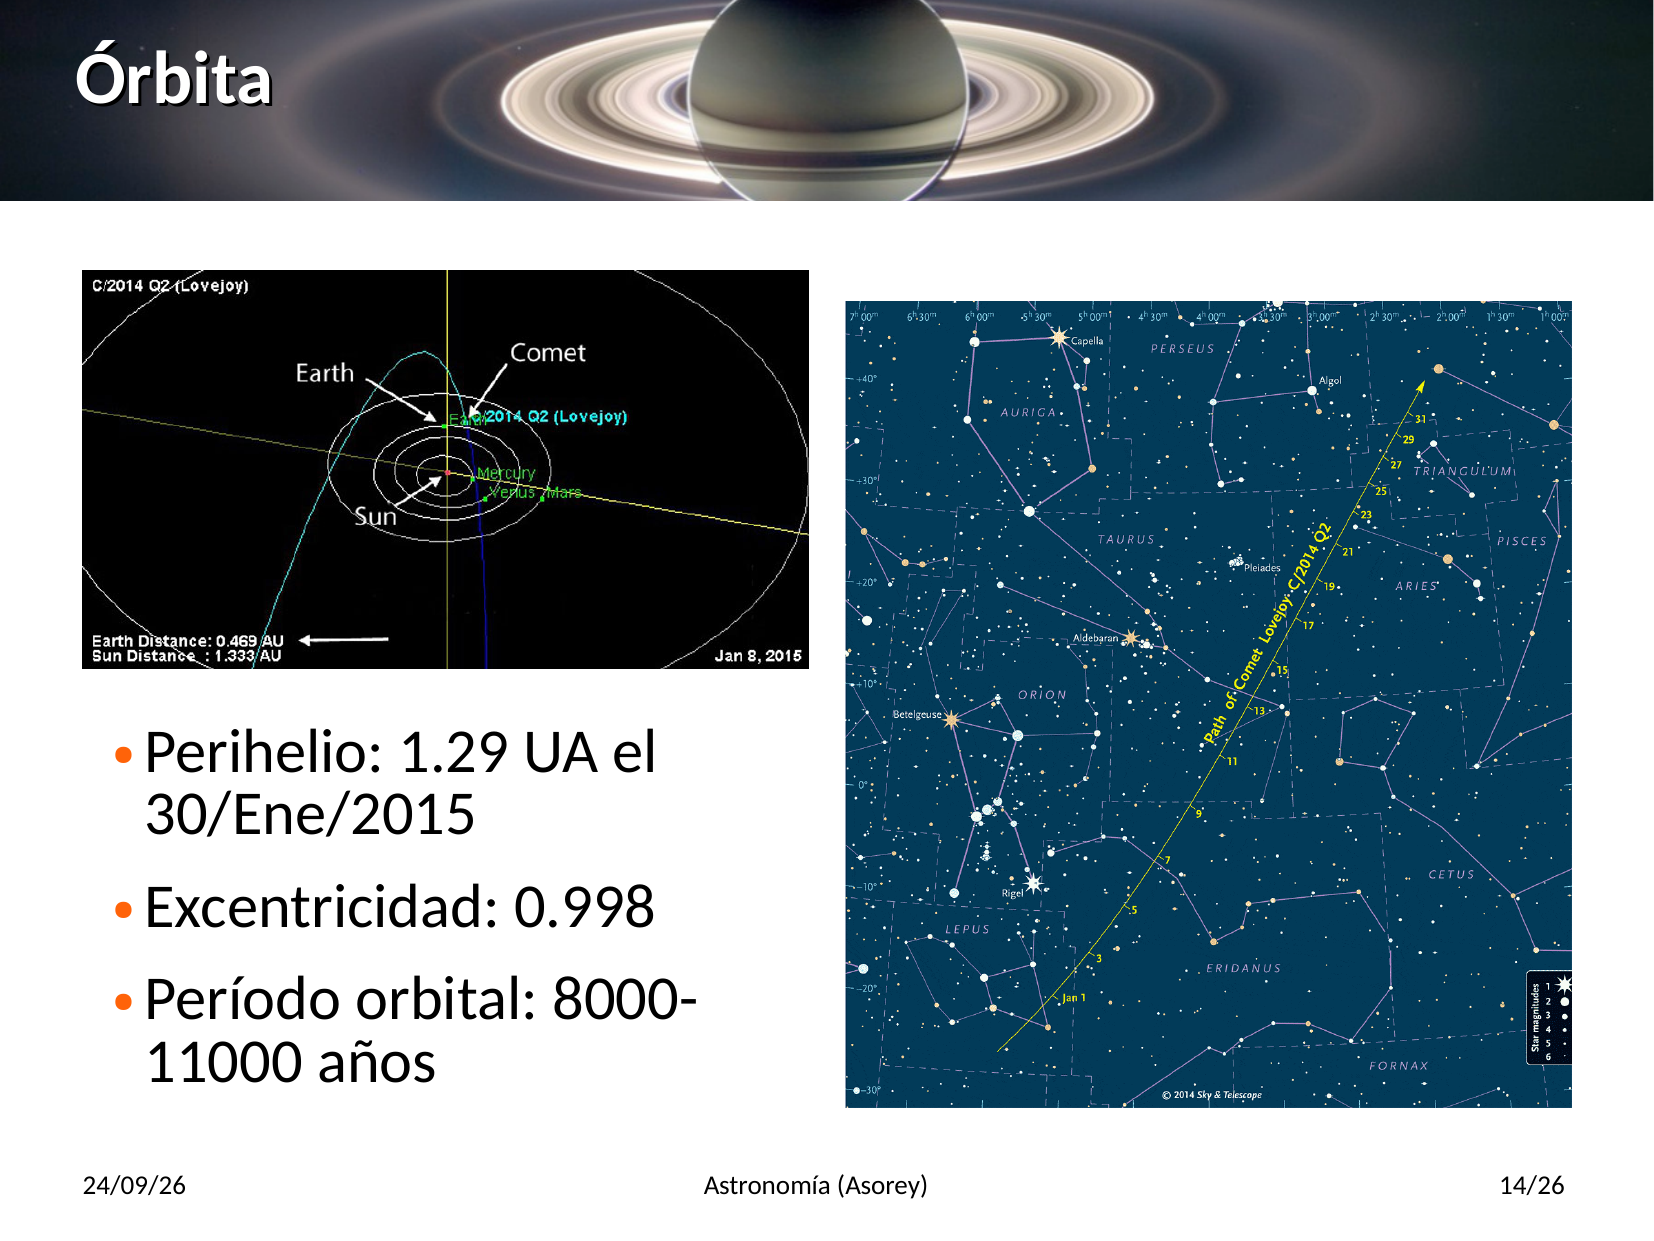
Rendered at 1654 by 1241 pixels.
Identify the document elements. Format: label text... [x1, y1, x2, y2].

picture [1219, 481, 1227, 488]
picture [1362, 511, 1371, 523]
picture [1465, 489, 1475, 498]
picture [944, 941, 954, 947]
picture [949, 1019, 959, 1024]
picture [1245, 564, 1259, 572]
picture [869, 884, 877, 891]
picture [1325, 379, 1337, 386]
picture [1044, 457, 1050, 466]
picture [1319, 523, 1331, 532]
picture [991, 694, 1001, 709]
picture [1261, 566, 1269, 572]
picture [1002, 890, 1023, 899]
picture [1443, 555, 1455, 568]
picture [874, 1087, 881, 1093]
picture [845, 301, 852, 736]
picture [1226, 693, 1236, 709]
picture [1163, 1091, 1171, 1100]
picture [1234, 680, 1245, 693]
picture [1267, 301, 1287, 310]
picture [1209, 398, 1218, 411]
picture [986, 1005, 997, 1011]
picture [1304, 553, 1313, 559]
picture [82, 270, 809, 669]
picture [1404, 436, 1414, 443]
picture [1205, 724, 1222, 742]
picture [1211, 939, 1218, 945]
picture [1549, 420, 1562, 430]
picture [1008, 762, 1014, 769]
picture [1175, 1091, 1194, 1098]
picture [1028, 327, 1069, 348]
picture [1252, 965, 1260, 971]
picture [1310, 546, 1318, 553]
picture [1297, 560, 1310, 576]
picture [1472, 579, 1481, 589]
picture [1095, 637, 1119, 642]
picture [1314, 531, 1332, 541]
picture [1152, 618, 1162, 631]
picture [1087, 461, 1096, 472]
picture [1241, 649, 1262, 679]
picture [1161, 639, 1169, 650]
picture [1542, 312, 1547, 320]
picture [981, 313, 990, 320]
picture [1416, 451, 1424, 461]
picture [993, 796, 1002, 806]
picture [980, 974, 989, 982]
picture [1401, 1063, 1408, 1069]
picture [1408, 711, 1416, 717]
picture [1377, 485, 1385, 494]
picture [0, 0, 1654, 201]
picture [997, 582, 1005, 588]
picture [1198, 1091, 1210, 1100]
picture [964, 411, 972, 424]
picture [970, 804, 996, 825]
picture [1283, 667, 1289, 674]
picture [924, 313, 933, 320]
picture [1319, 313, 1336, 320]
list Perihelio: 1.29 UA el 30/Ene/2015 Excentricidad: 0.998 Período orbital: 8000-11000 años [82, 725, 809, 1155]
picture [1091, 313, 1101, 317]
picture [1502, 468, 1510, 474]
picture [1392, 461, 1402, 468]
picture [1256, 707, 1265, 716]
picture [1137, 639, 1154, 649]
picture [1473, 762, 1482, 768]
picture [1556, 529, 1561, 537]
picture [1372, 313, 1379, 320]
picture [981, 842, 990, 861]
picture [1044, 1023, 1051, 1031]
picture [1028, 875, 1049, 892]
picture [1122, 631, 1140, 647]
picture [1279, 314, 1287, 319]
picture [1379, 763, 1386, 770]
picture [1286, 1021, 1311, 1026]
picture [1151, 573, 1158, 583]
picture [1094, 728, 1100, 736]
picture [1266, 607, 1287, 638]
title Órbita [75, 19, 1564, 151]
picture [893, 711, 935, 721]
picture [1025, 954, 1036, 967]
picture [1229, 554, 1244, 570]
picture [1554, 480, 1559, 490]
picture [1204, 677, 1213, 682]
picture [1298, 301, 1313, 322]
picture [1239, 320, 1248, 326]
picture [1048, 845, 1057, 856]
picture [1011, 729, 1023, 752]
picture [869, 578, 876, 585]
picture [1500, 314, 1511, 319]
picture [1526, 970, 1572, 1066]
picture [845, 739, 1572, 1109]
picture [1288, 580, 1293, 588]
picture [1305, 386, 1318, 399]
picture [1434, 364, 1444, 373]
picture [1079, 337, 1103, 346]
picture [888, 578, 894, 586]
picture [1074, 380, 1087, 392]
picture [915, 562, 927, 567]
picture [860, 526, 870, 538]
picture [1336, 758, 1344, 766]
picture [1259, 313, 1270, 323]
picture [1215, 716, 1223, 725]
picture [970, 329, 979, 357]
picture [1084, 427, 1090, 457]
picture [1416, 382, 1425, 393]
picture [1306, 342, 1311, 353]
picture [1024, 853, 1031, 874]
picture [1072, 966, 1078, 973]
picture [1008, 816, 1018, 829]
picture [862, 615, 872, 625]
picture [950, 888, 959, 898]
picture [1073, 634, 1092, 641]
picture [1534, 945, 1550, 953]
picture [1317, 406, 1322, 414]
picture [1022, 506, 1036, 517]
picture [1248, 1093, 1262, 1100]
picture [900, 558, 910, 566]
picture [1084, 358, 1090, 366]
picture [1280, 595, 1292, 610]
picture [943, 711, 961, 732]
picture [1511, 893, 1519, 900]
picture [1214, 313, 1222, 324]
picture [1268, 898, 1277, 905]
picture [862, 314, 872, 320]
picture [1431, 440, 1437, 448]
picture [1031, 691, 1036, 699]
picture [1063, 994, 1077, 1003]
picture [1224, 1091, 1245, 1098]
